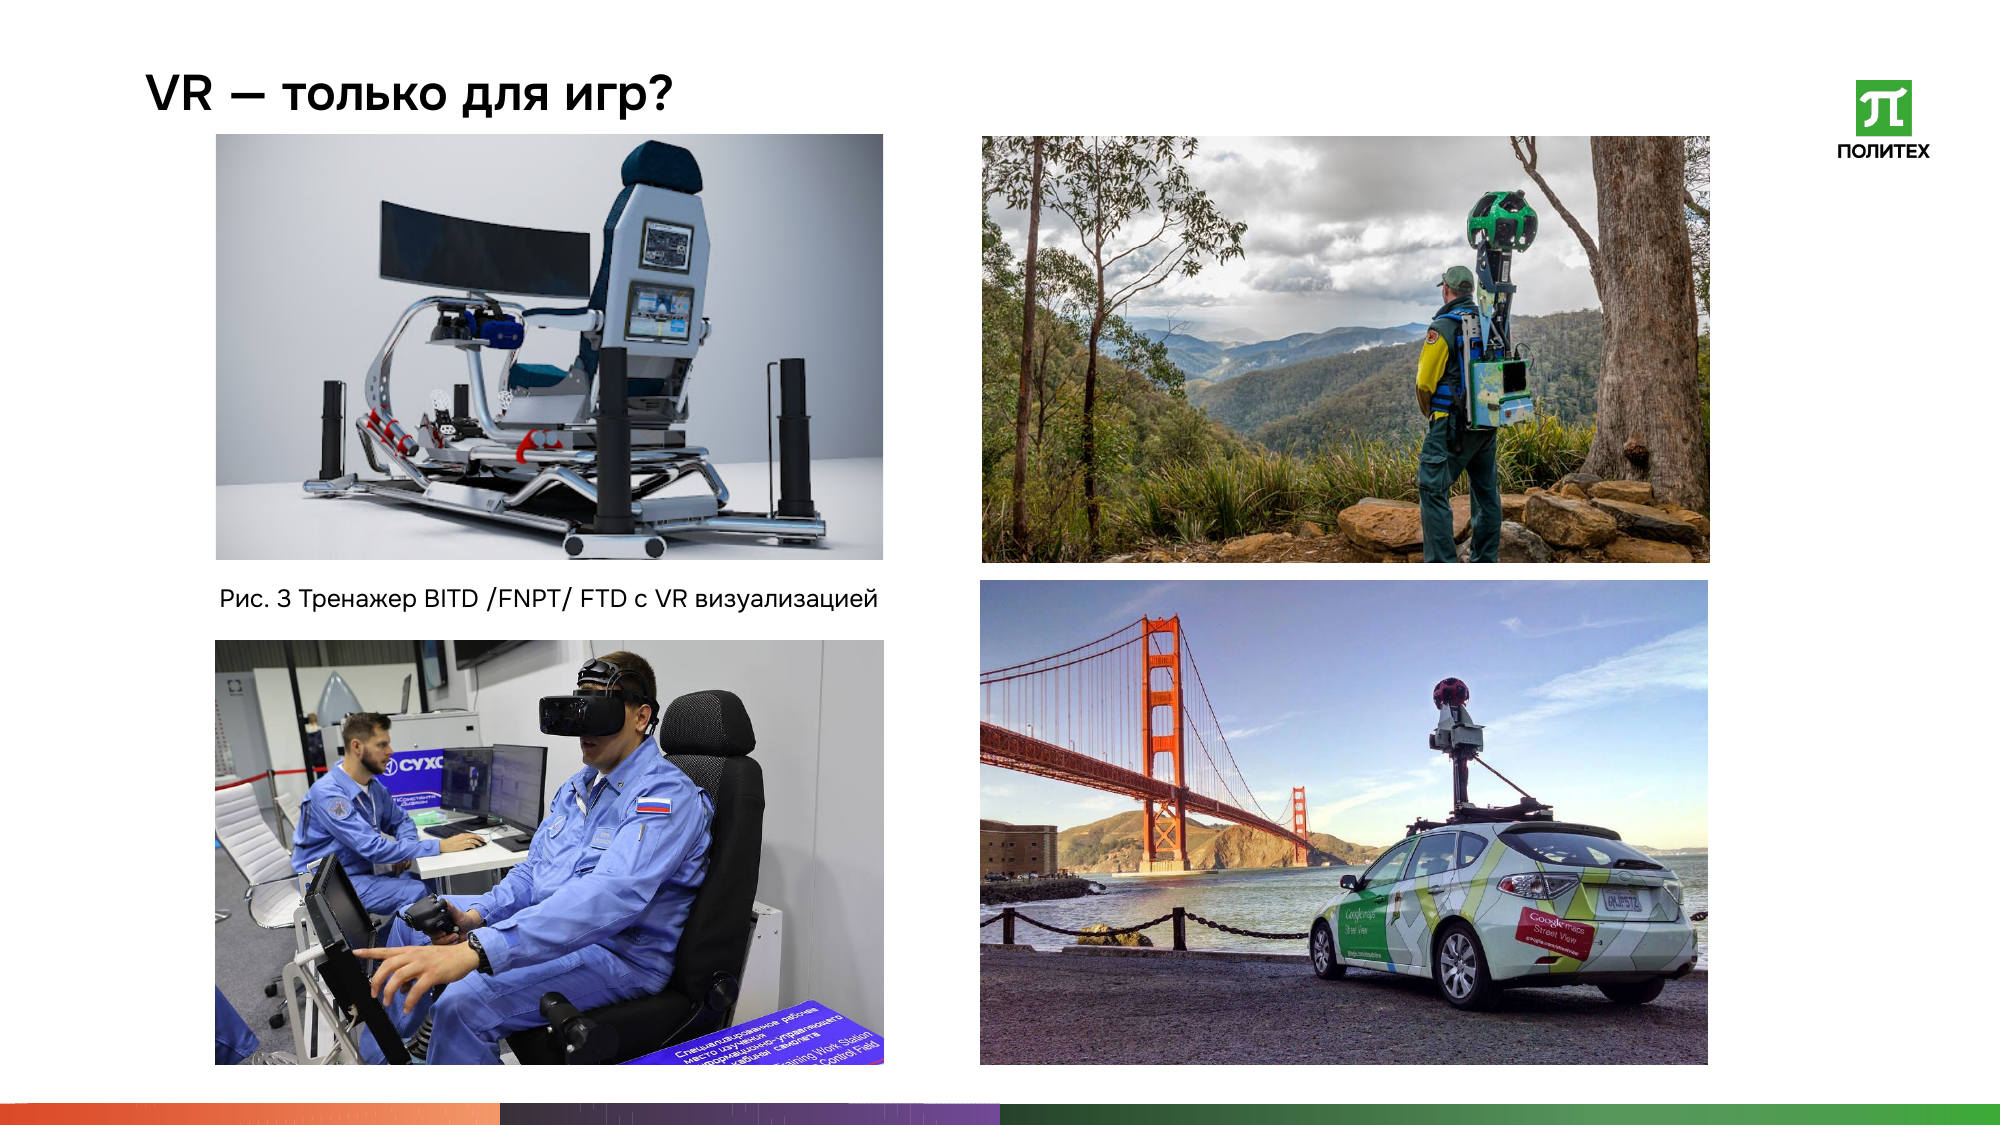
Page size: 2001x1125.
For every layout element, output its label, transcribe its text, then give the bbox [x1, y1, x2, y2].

picture [982, 136, 1710, 563]
picture [1838, 80, 1930, 158]
title VR — только для игр? [130, 60, 1612, 160]
picture [215, 134, 884, 560]
picture [980, 580, 1708, 1065]
picture [215, 640, 884, 1065]
text_box Рис. 3 Тренажер BITD /FNPT/ FTD с VR визуализацией [172, 578, 926, 621]
